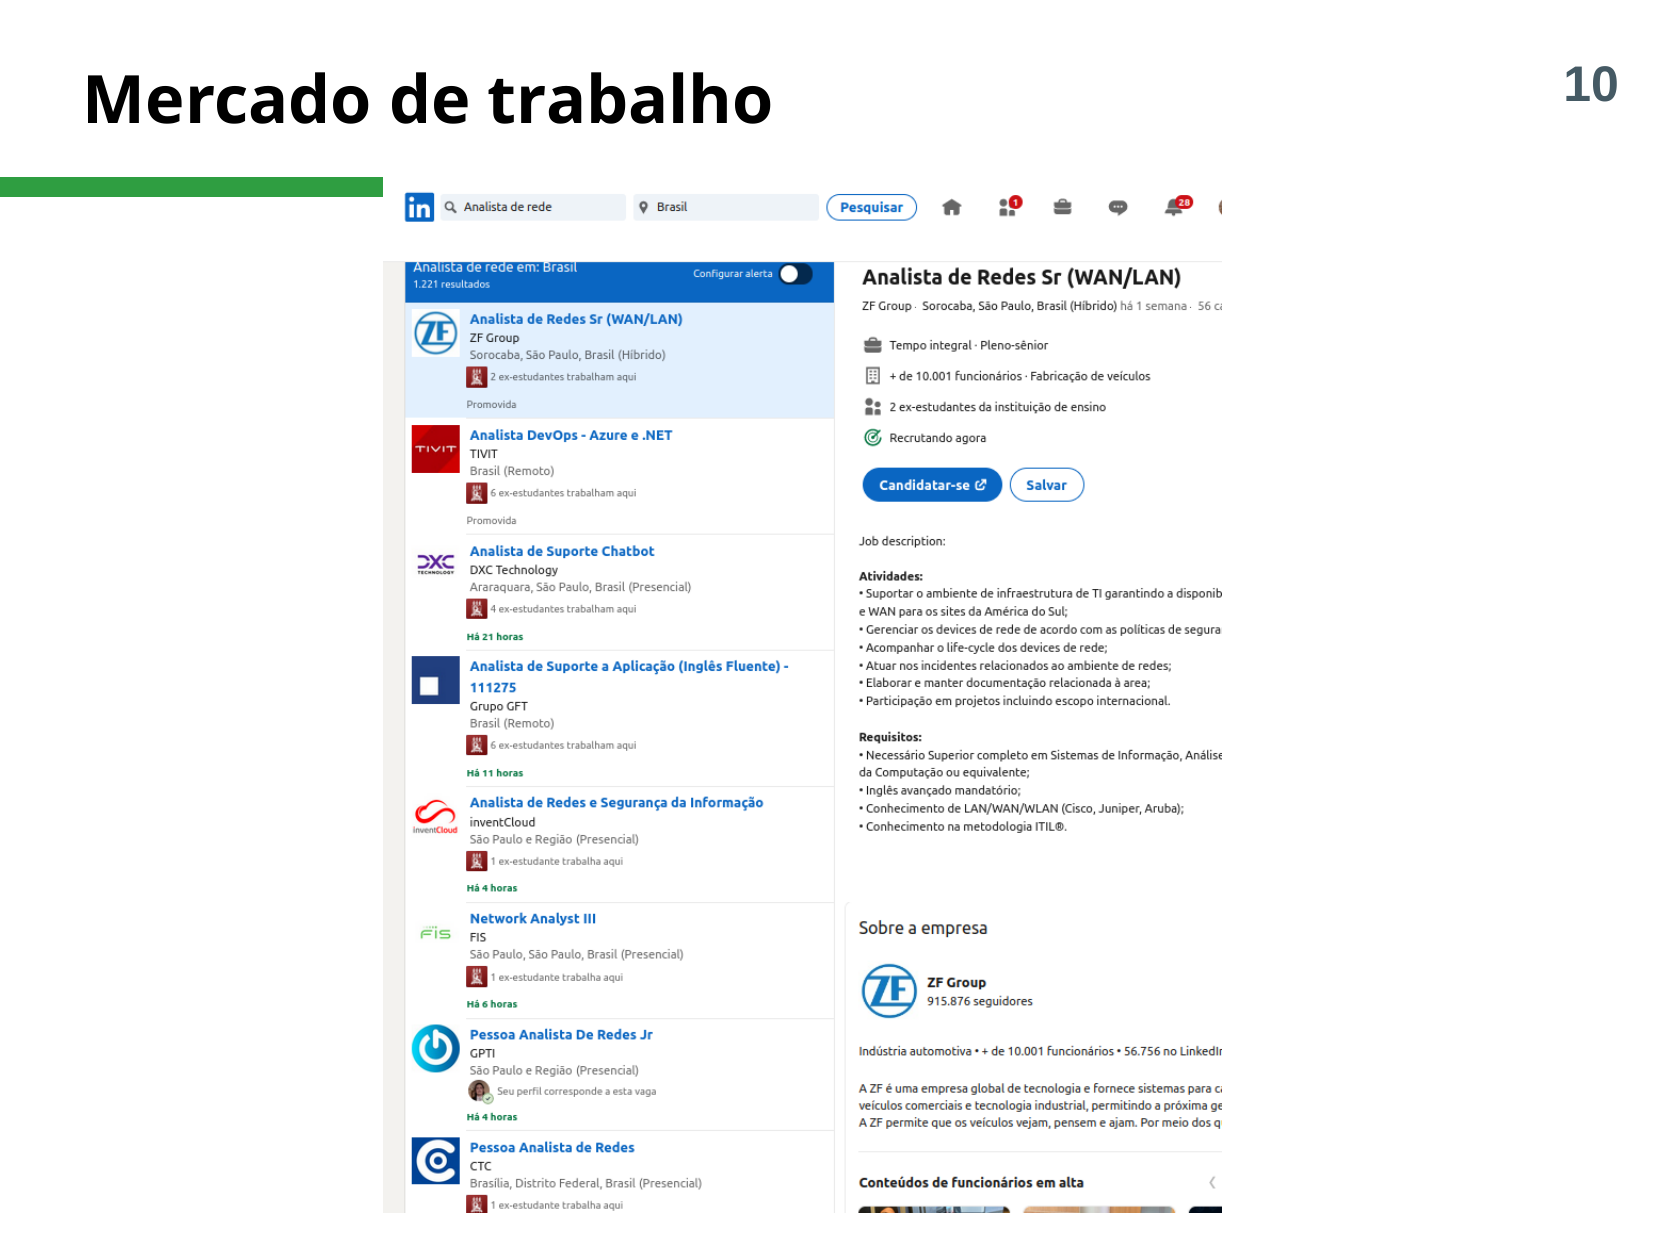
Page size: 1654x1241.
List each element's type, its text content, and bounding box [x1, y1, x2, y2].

picture [383, 177, 1222, 1213]
title Mercado de trabalho [82, 0, 1152, 202]
